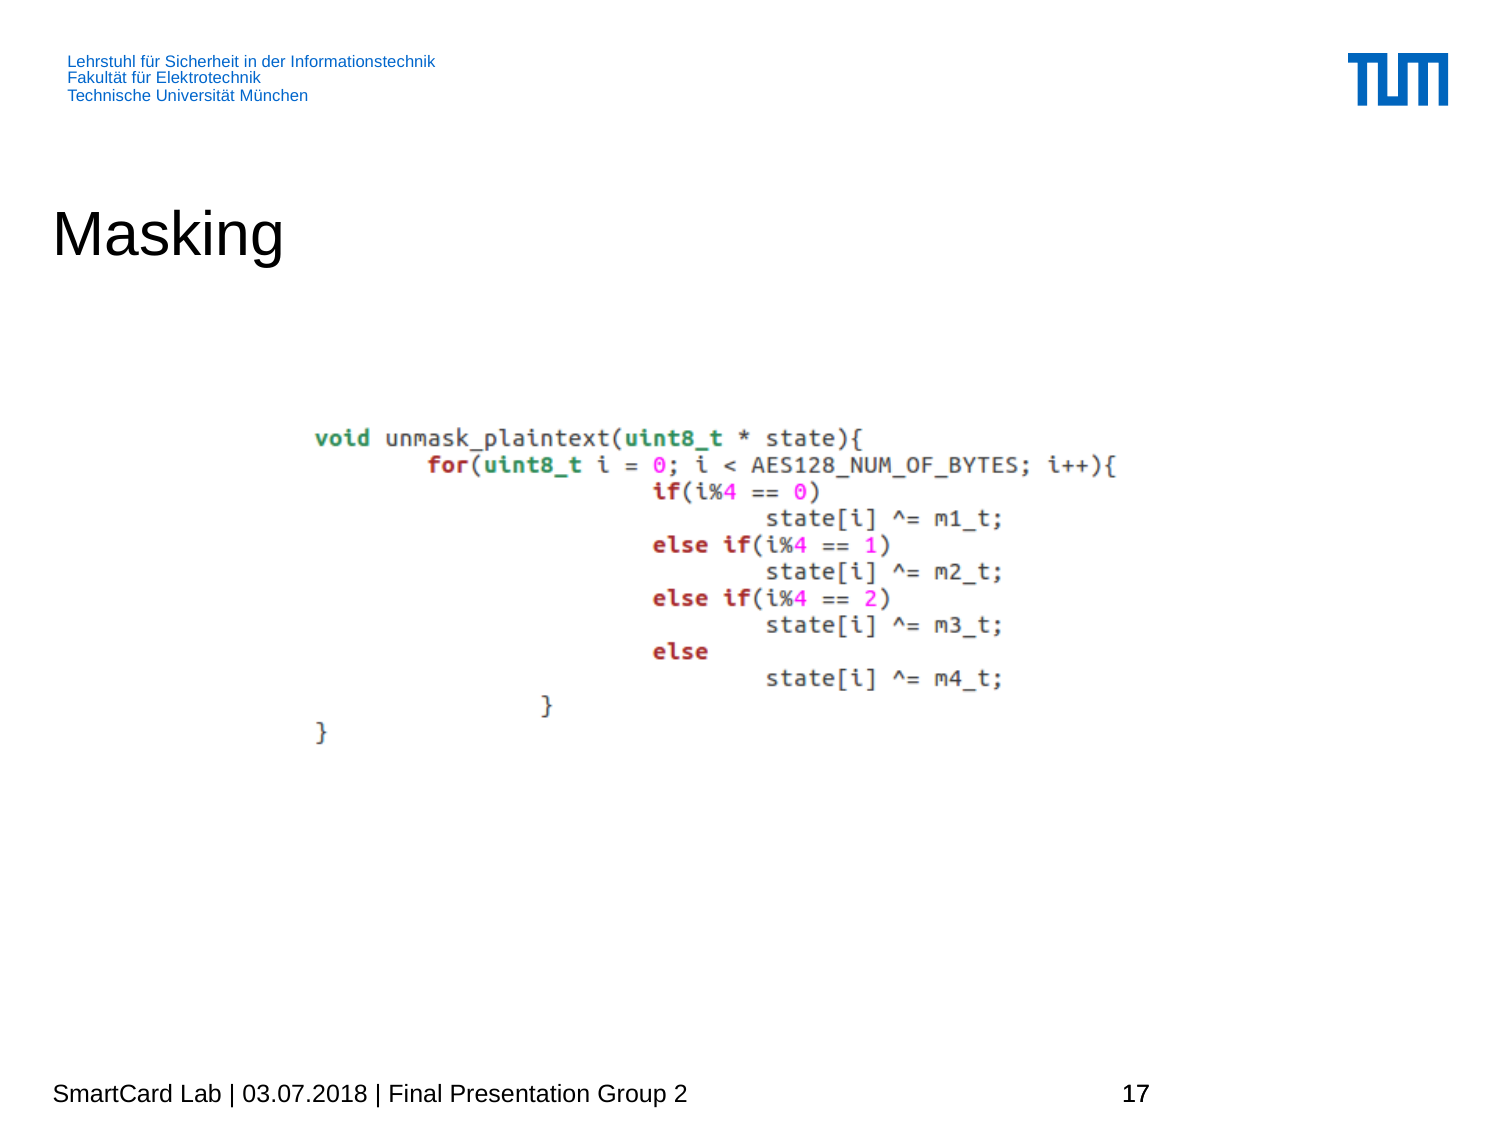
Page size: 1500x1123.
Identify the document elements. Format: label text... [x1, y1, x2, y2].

picture [312, 426, 1132, 760]
text_box <number> [1122, 1062, 1459, 1123]
text_box SmartCard Lab | 03.07.2018 | Final Presentation Group 2 [52, 1062, 1116, 1123]
title Masking [52, 192, 1453, 268]
